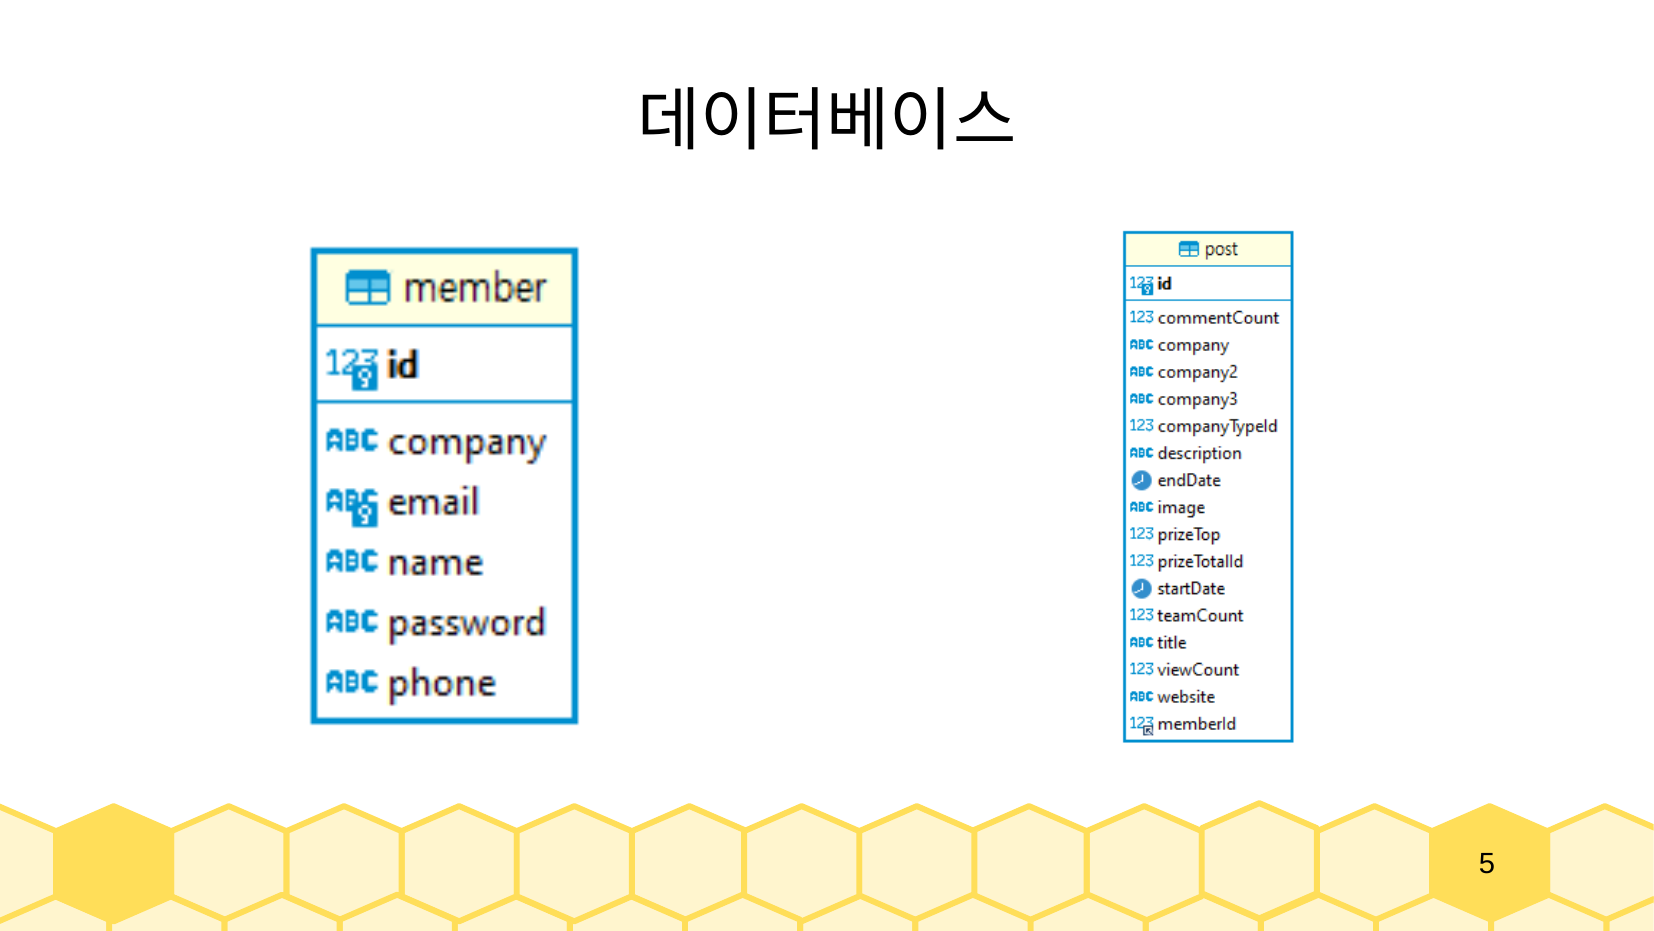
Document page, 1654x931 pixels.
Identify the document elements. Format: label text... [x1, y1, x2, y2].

picture [1109, 217, 1308, 758]
title 데이터베이스 [82, 37, 1571, 193]
picture [280, 217, 611, 758]
